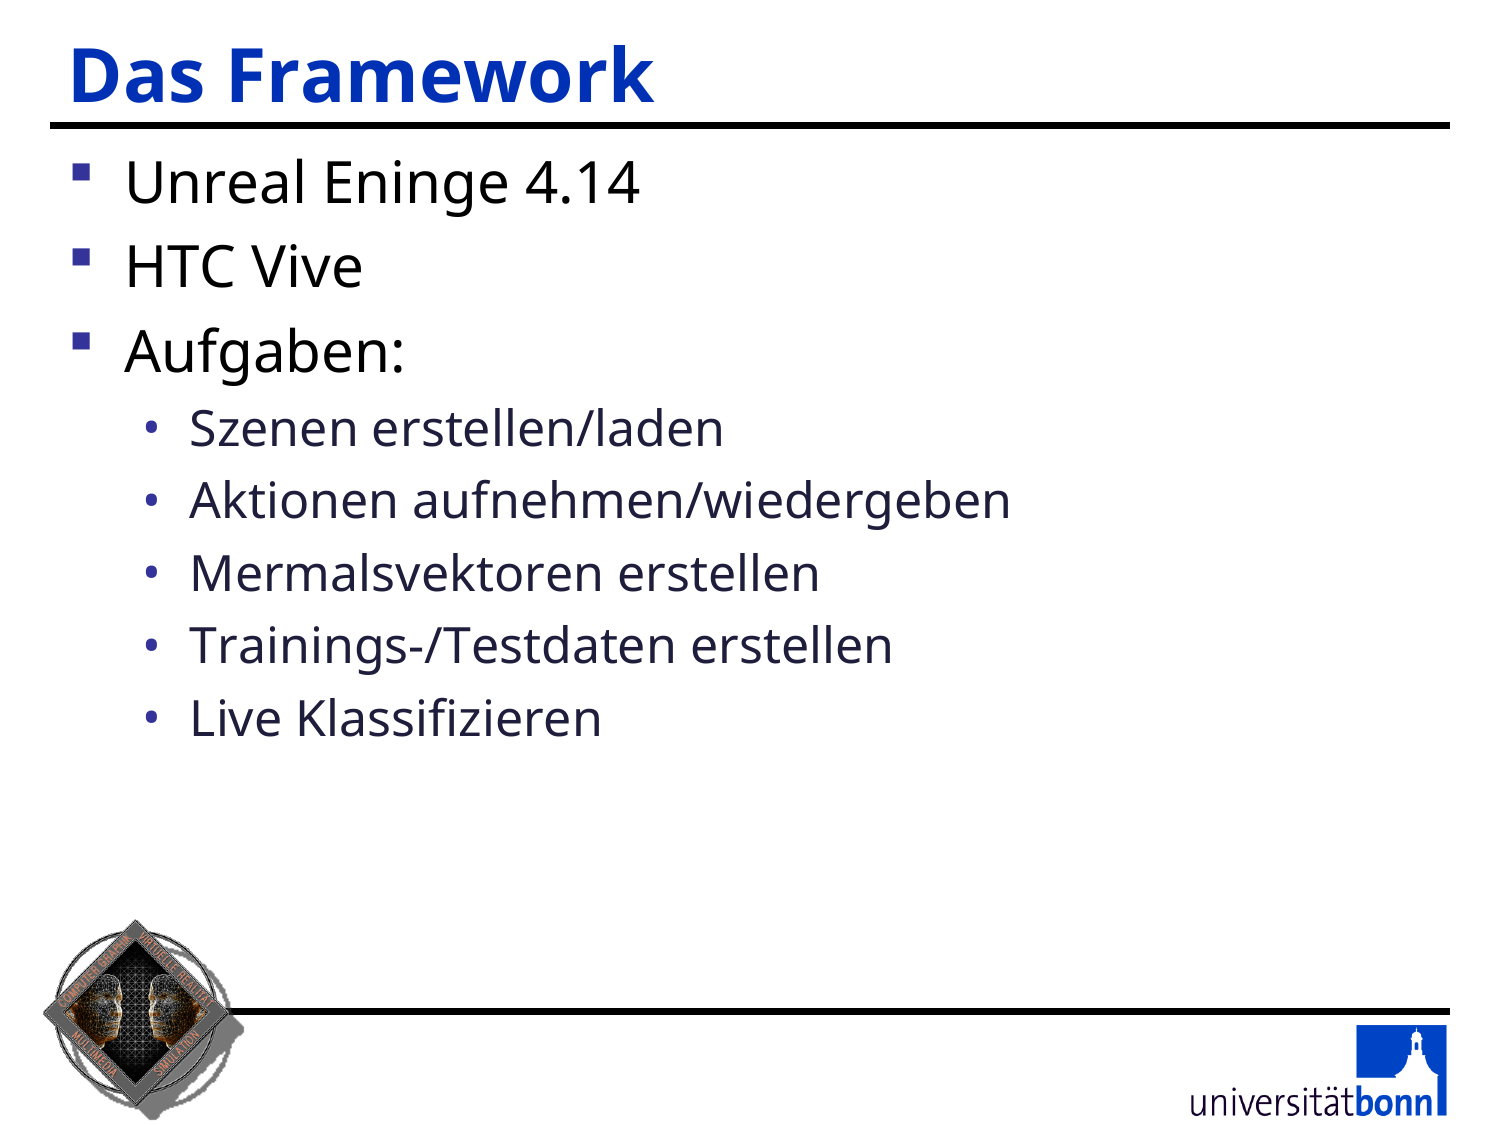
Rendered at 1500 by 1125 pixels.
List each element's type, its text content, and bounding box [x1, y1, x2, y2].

list Unreal Eninge 4.14 HTC Vive Aufgaben: Szenen erstellen/laden Aktionen aufnehmen/wiedergeben Mermalsvektoren erstellen Trainings-/Testdaten erstellen Live Klassifizieren [53, 137, 1447, 1012]
title Das Framework [53, 18, 1447, 126]
picture [41, 917, 229, 1106]
picture [1189, 1023, 1448, 1117]
